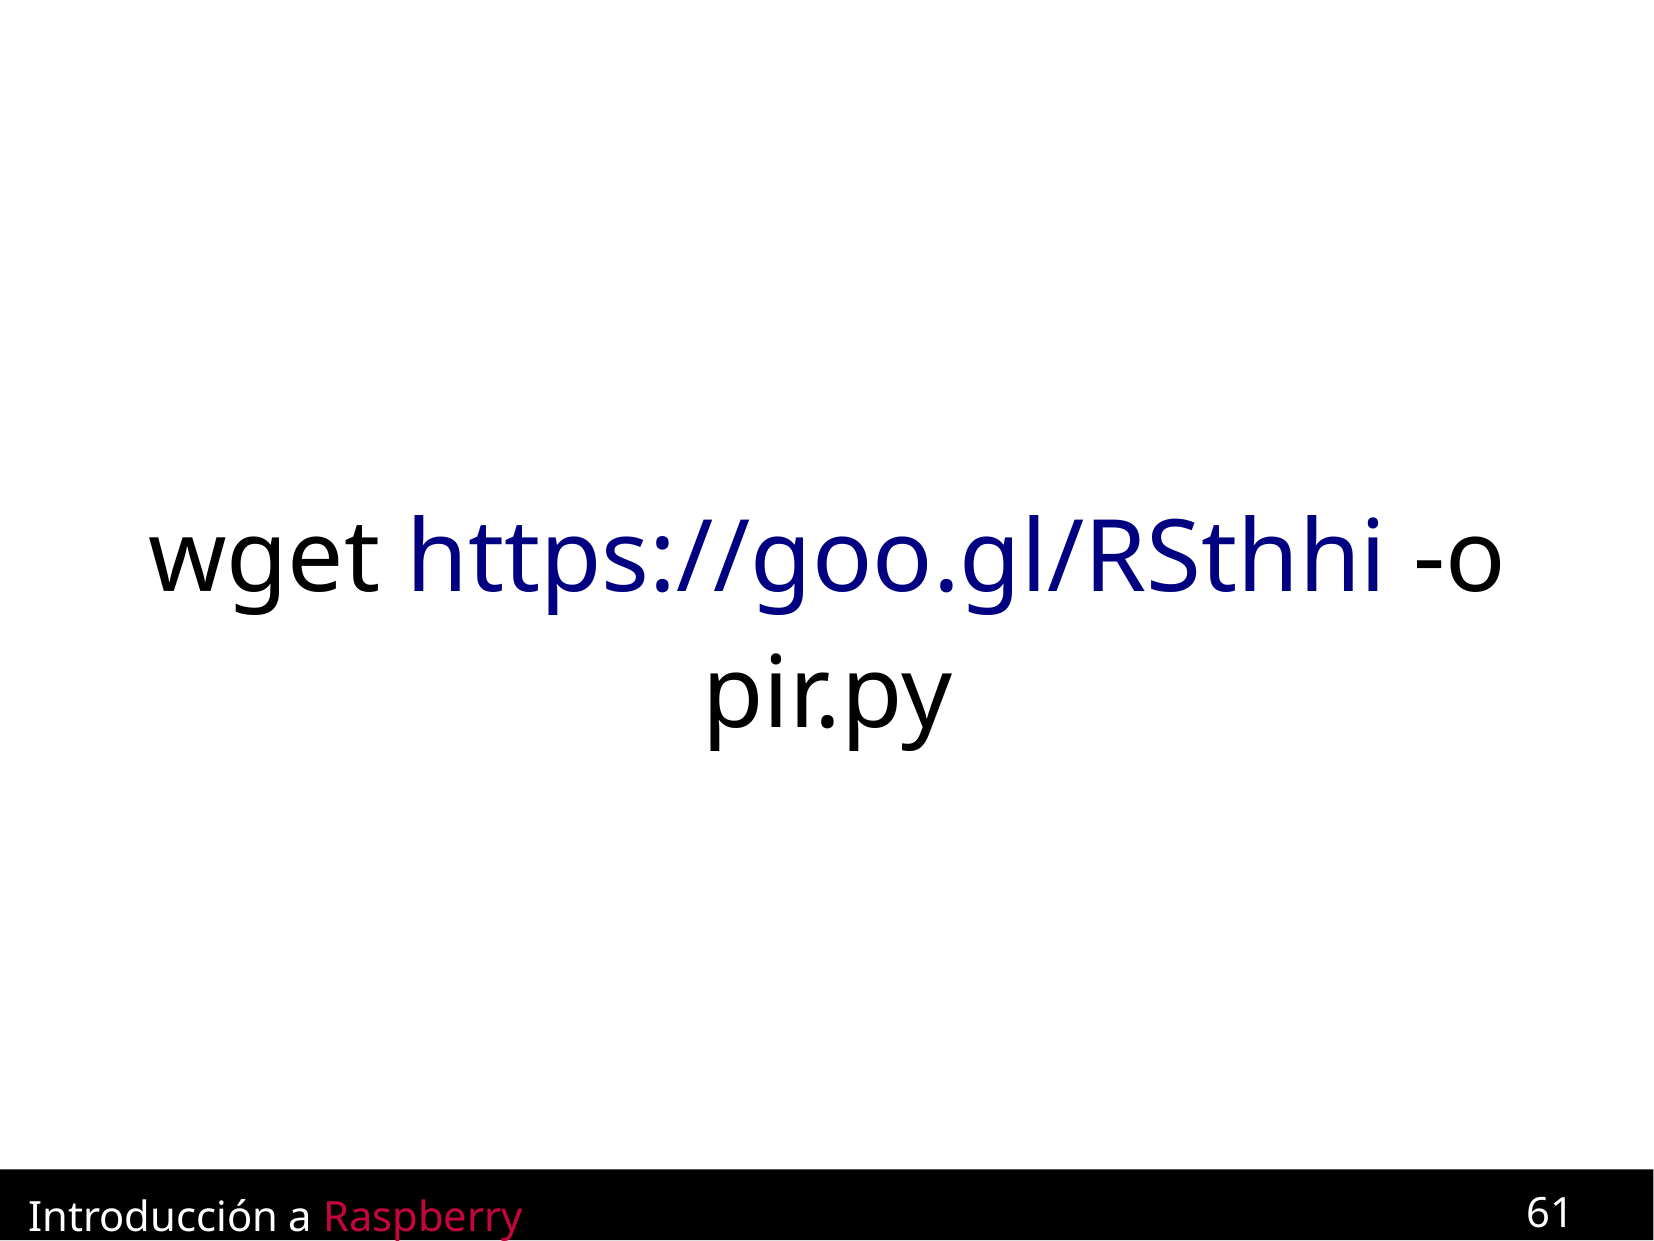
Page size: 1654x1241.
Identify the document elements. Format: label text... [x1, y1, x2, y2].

text_box Introducción a Raspberry Pi [13, 1179, 556, 1241]
title wget https://goo.gl/RSthhi -o pir.py [83, 510, 1572, 730]
text_box <number> [1521, 1175, 1654, 1241]
text_box [0, 0, 1654, 1241]
